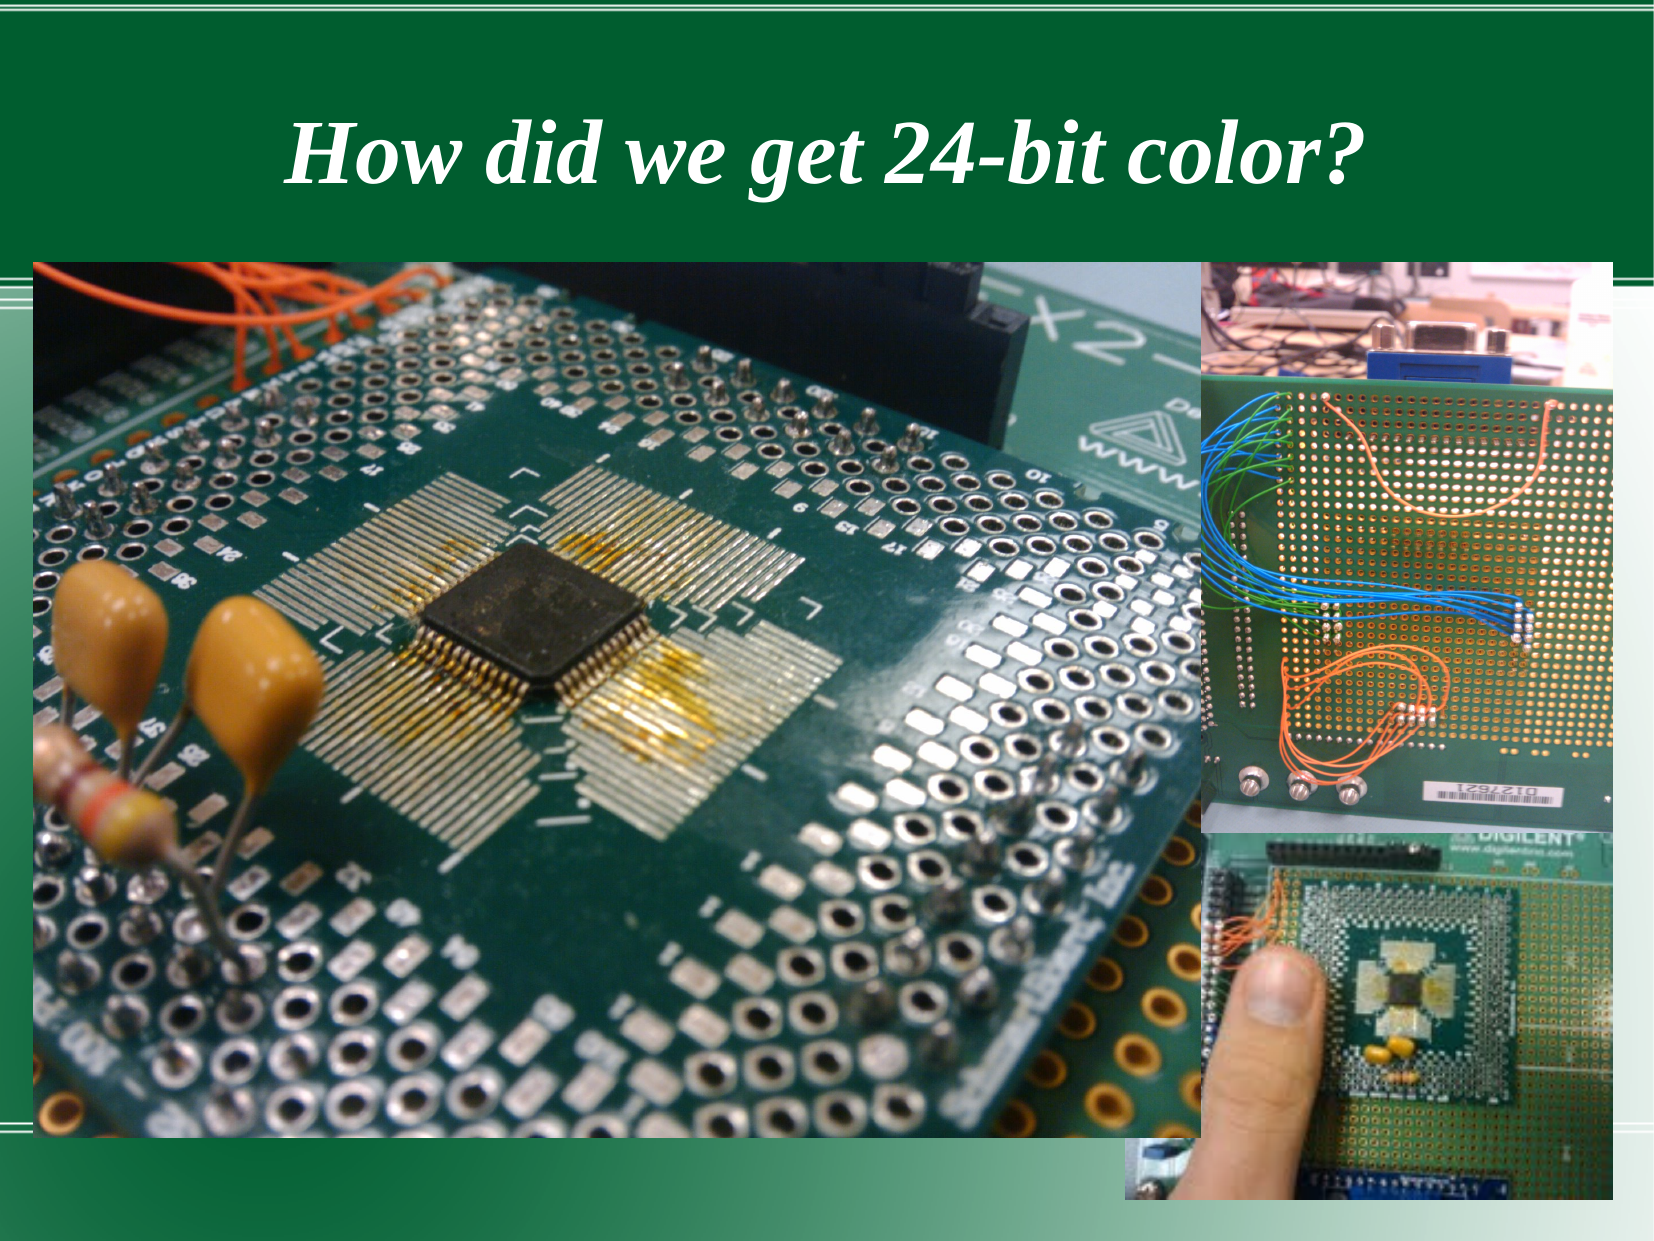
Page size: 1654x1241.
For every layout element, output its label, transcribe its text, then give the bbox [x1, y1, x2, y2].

title How did we get 24-bit color? [82, 56, 1571, 250]
picture [0, 0, 1654, 1241]
